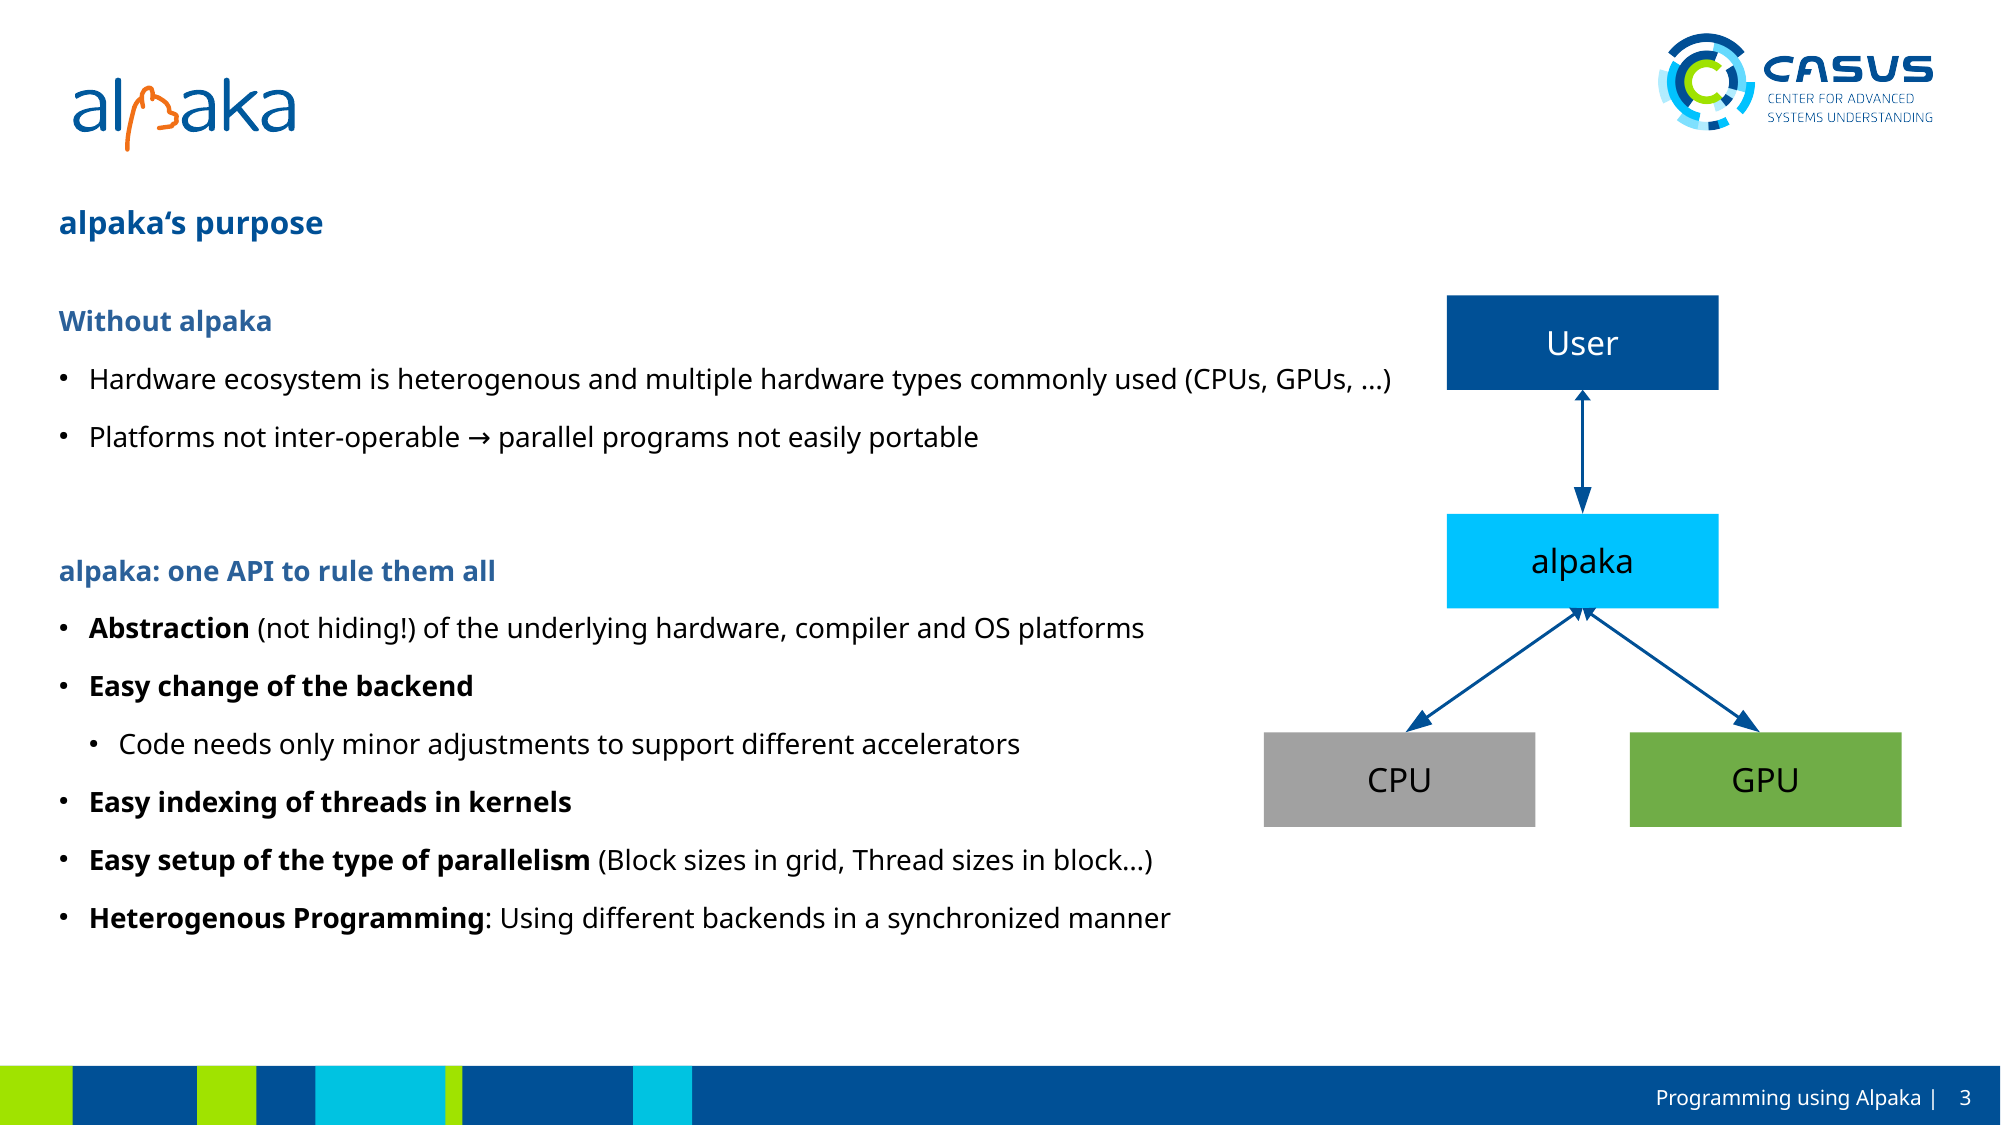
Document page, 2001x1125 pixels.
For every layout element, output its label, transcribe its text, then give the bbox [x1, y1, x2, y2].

text_box alpaka [1446, 513, 1719, 609]
text_box User [1446, 295, 1719, 390]
text_box GPU [1629, 732, 1902, 827]
picture [72, 76, 296, 153]
picture [1658, 33, 1933, 131]
text_box CPU [1263, 732, 1536, 827]
list alpaka‘s purpose Without alpaka Hardware ecosystem is heterogenous and multiple hardware types commonly used (CPUs, GPUs, …) Platforms not inter-operable → parallel programs not easily portable alpaka: one API to rule them all Abstraction (not hiding!) of the underlying hardware, compiler and OS platforms Easy change of the backend Code needs only minor adjustments to support different accelerators Easy indexing of threads in kernels Easy setup of the type of parallelism (Block sizes in grid, Thread sizes in block…) Heterogenous Programming: Using different backends in a synchronized manner [59, 200, 1418, 945]
